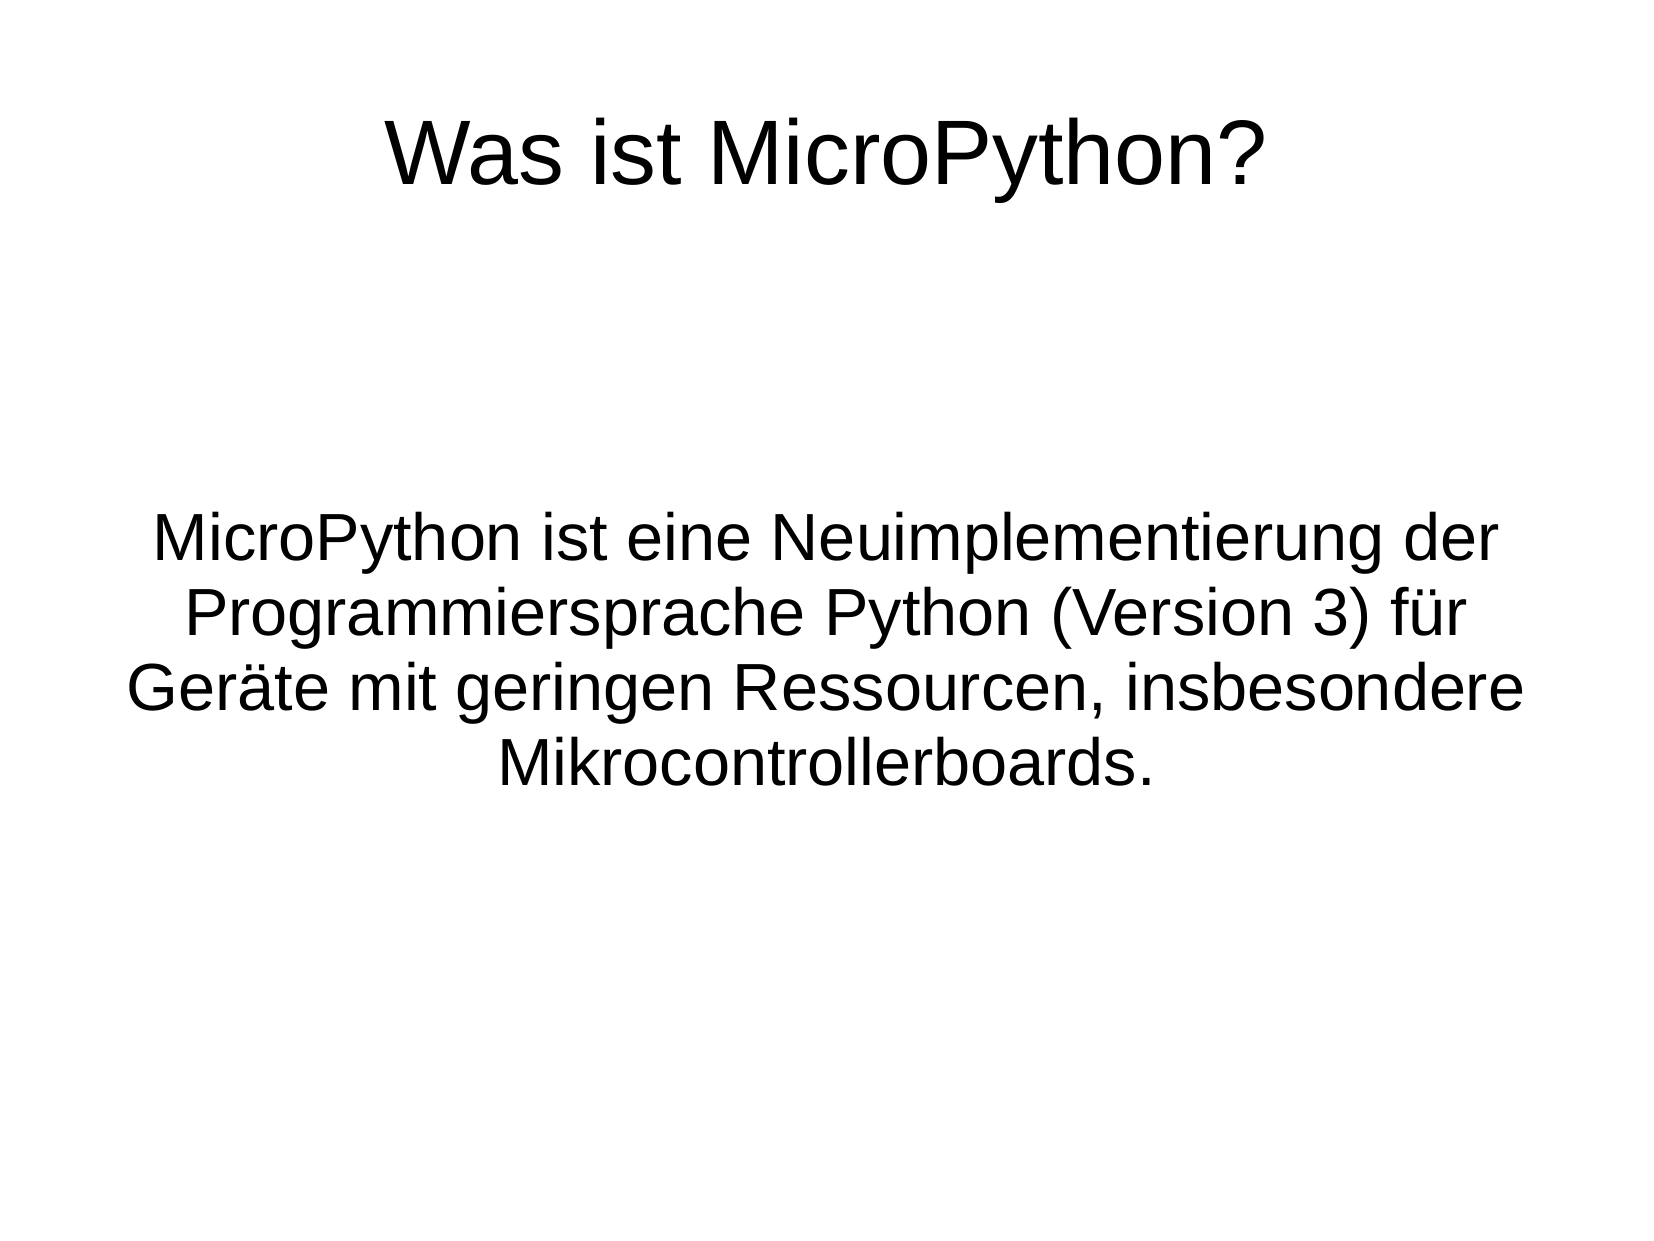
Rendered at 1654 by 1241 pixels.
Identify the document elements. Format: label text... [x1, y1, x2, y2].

title Was ist MicroPython? [82, 49, 1571, 257]
subtitle MicroPython ist eine Neuimplementierung der Programmiersprache Python (Version 3) für Geräte mit geringen Ressourcen, insbesondere Mikrocontrollerboards. [82, 290, 1571, 1010]
